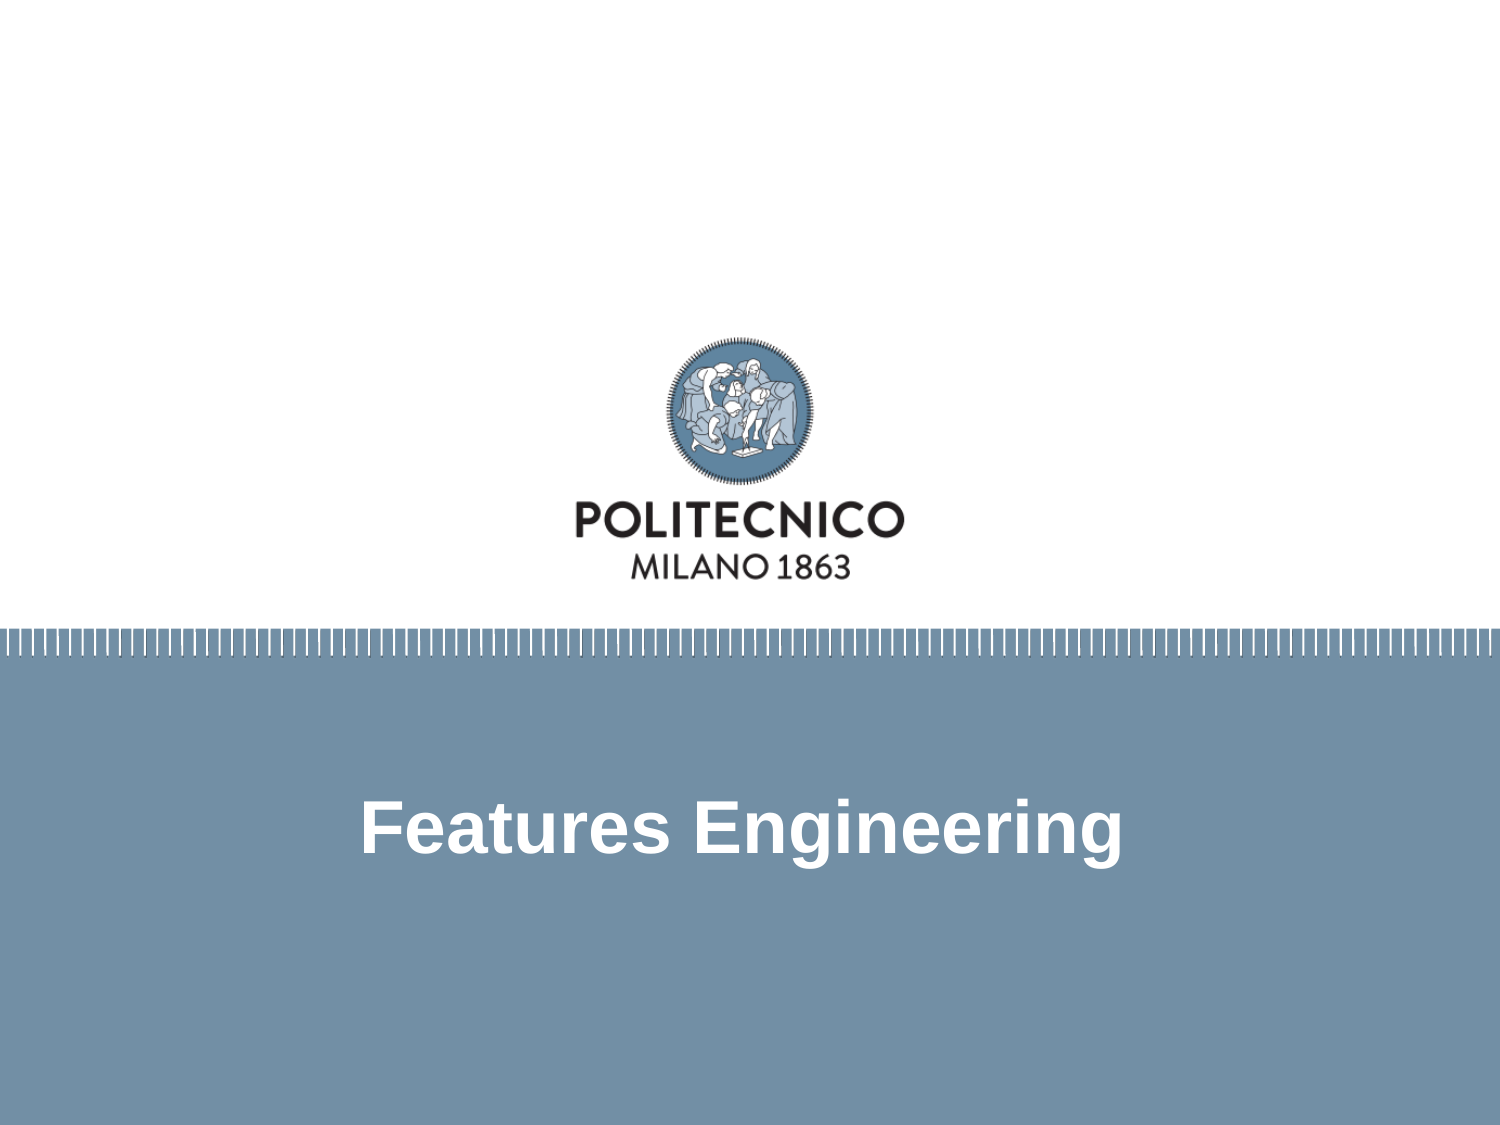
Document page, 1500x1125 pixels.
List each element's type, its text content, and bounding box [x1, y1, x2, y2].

picture [515, 282, 964, 632]
title Features Engineering [105, 680, 1381, 840]
